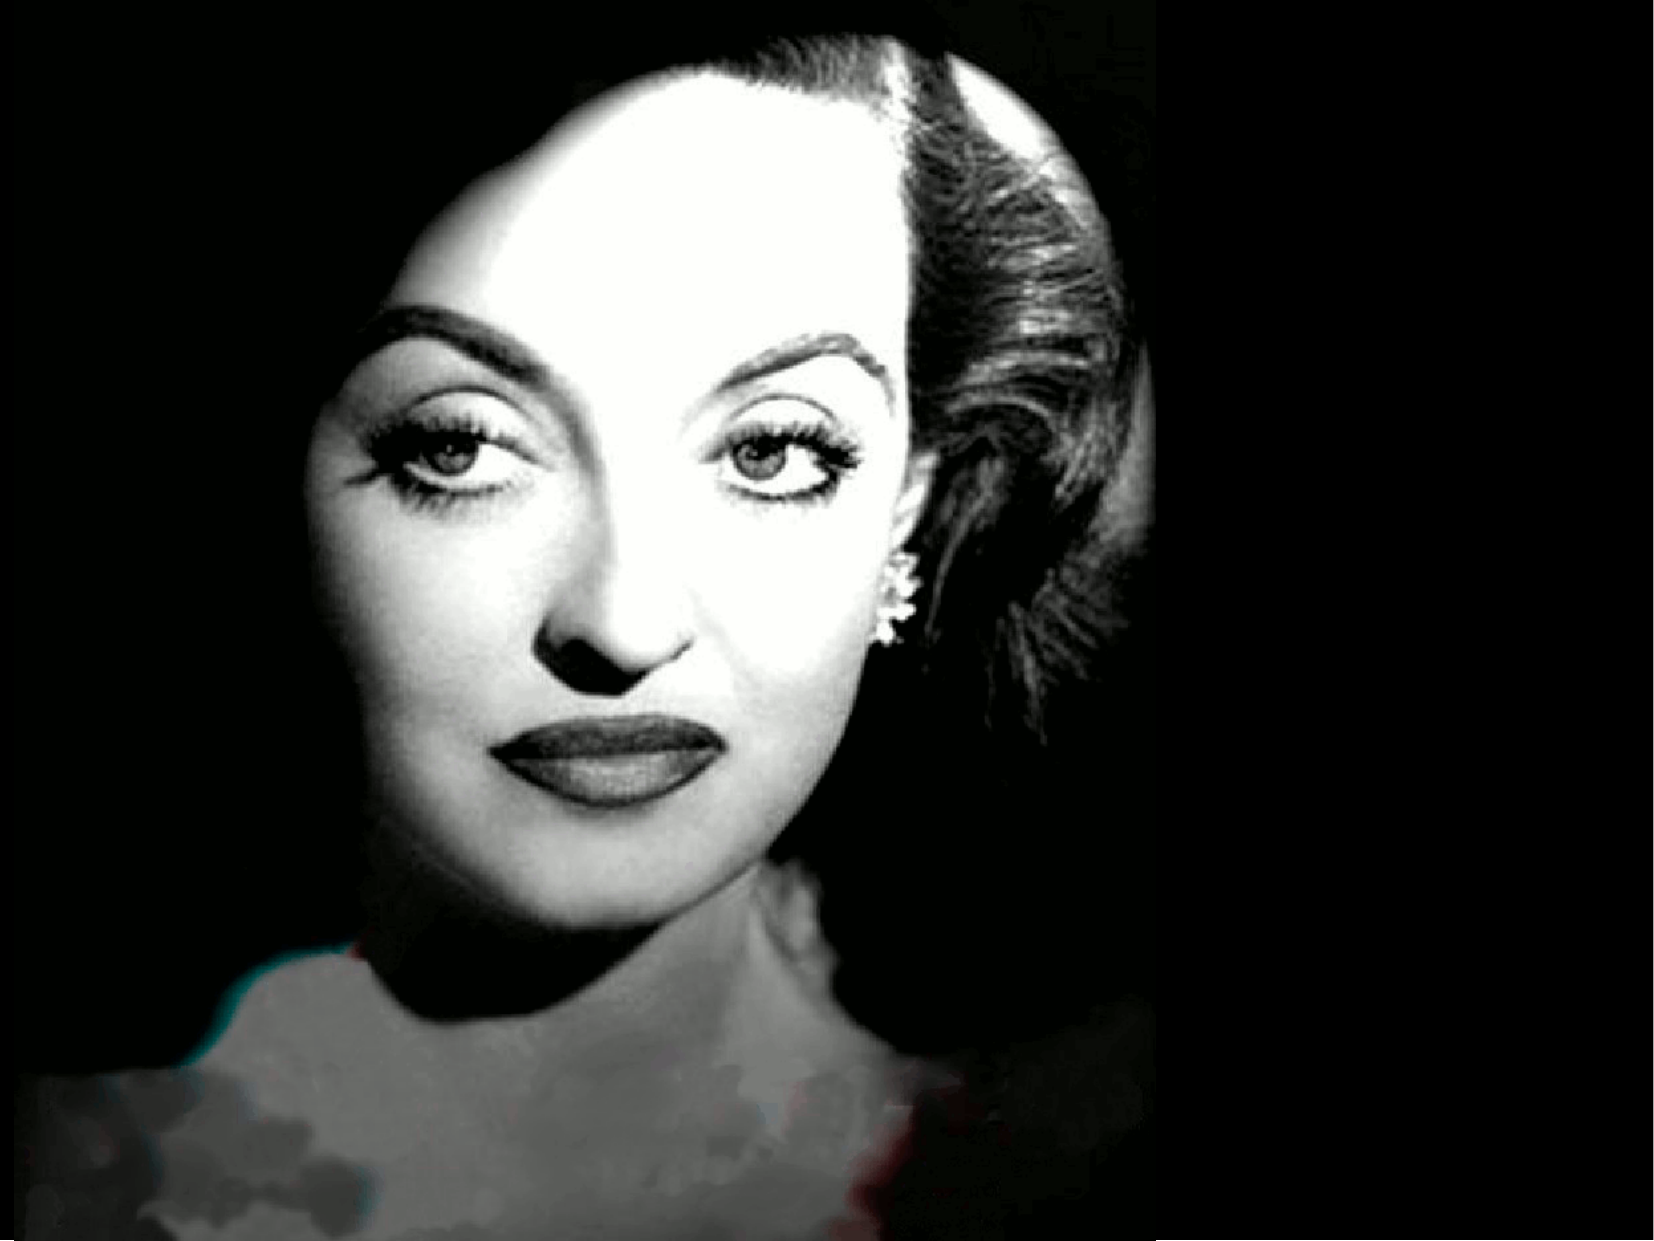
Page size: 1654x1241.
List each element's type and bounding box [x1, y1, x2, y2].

picture [14, 0, 1156, 1241]
